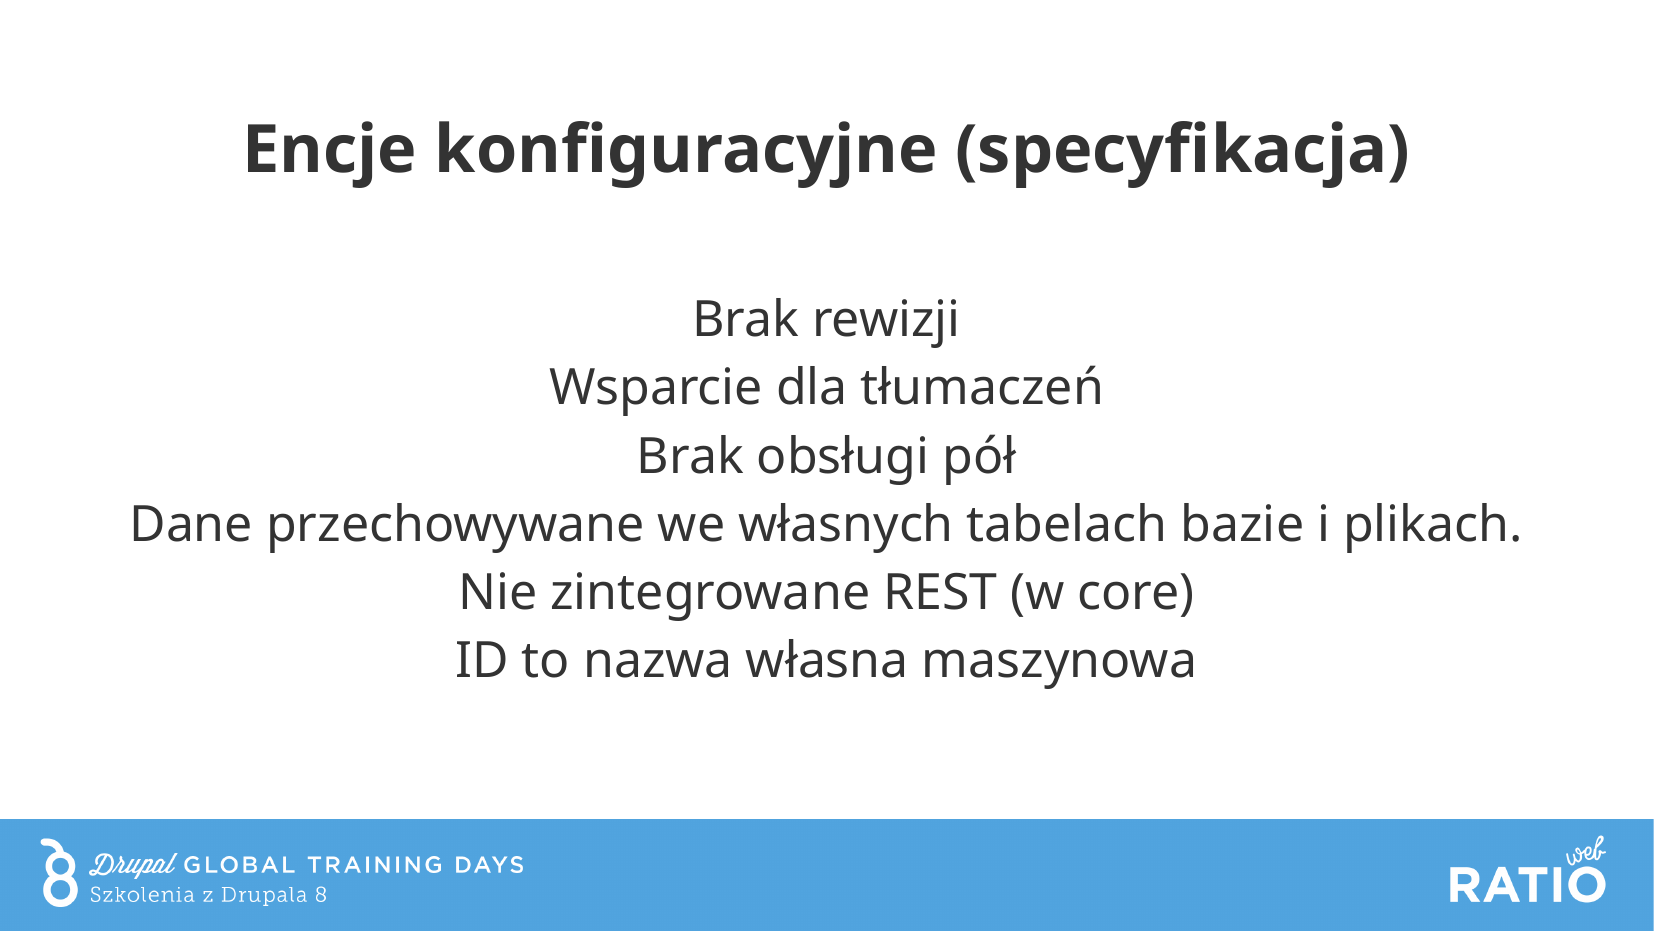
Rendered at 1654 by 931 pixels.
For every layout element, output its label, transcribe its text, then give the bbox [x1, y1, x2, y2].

picture [0, 0, 1654, 931]
subtitle Encje konfiguracyjne (specyfikacja) Brak rewizji Wsparcie dla tłumaczeń Brak obsługi pół Dane przechowywane we własnych tabelach bazie i plikach. Nie zintegrowane REST (w core) ID to nazwa własna maszynowa [82, 37, 1571, 758]
